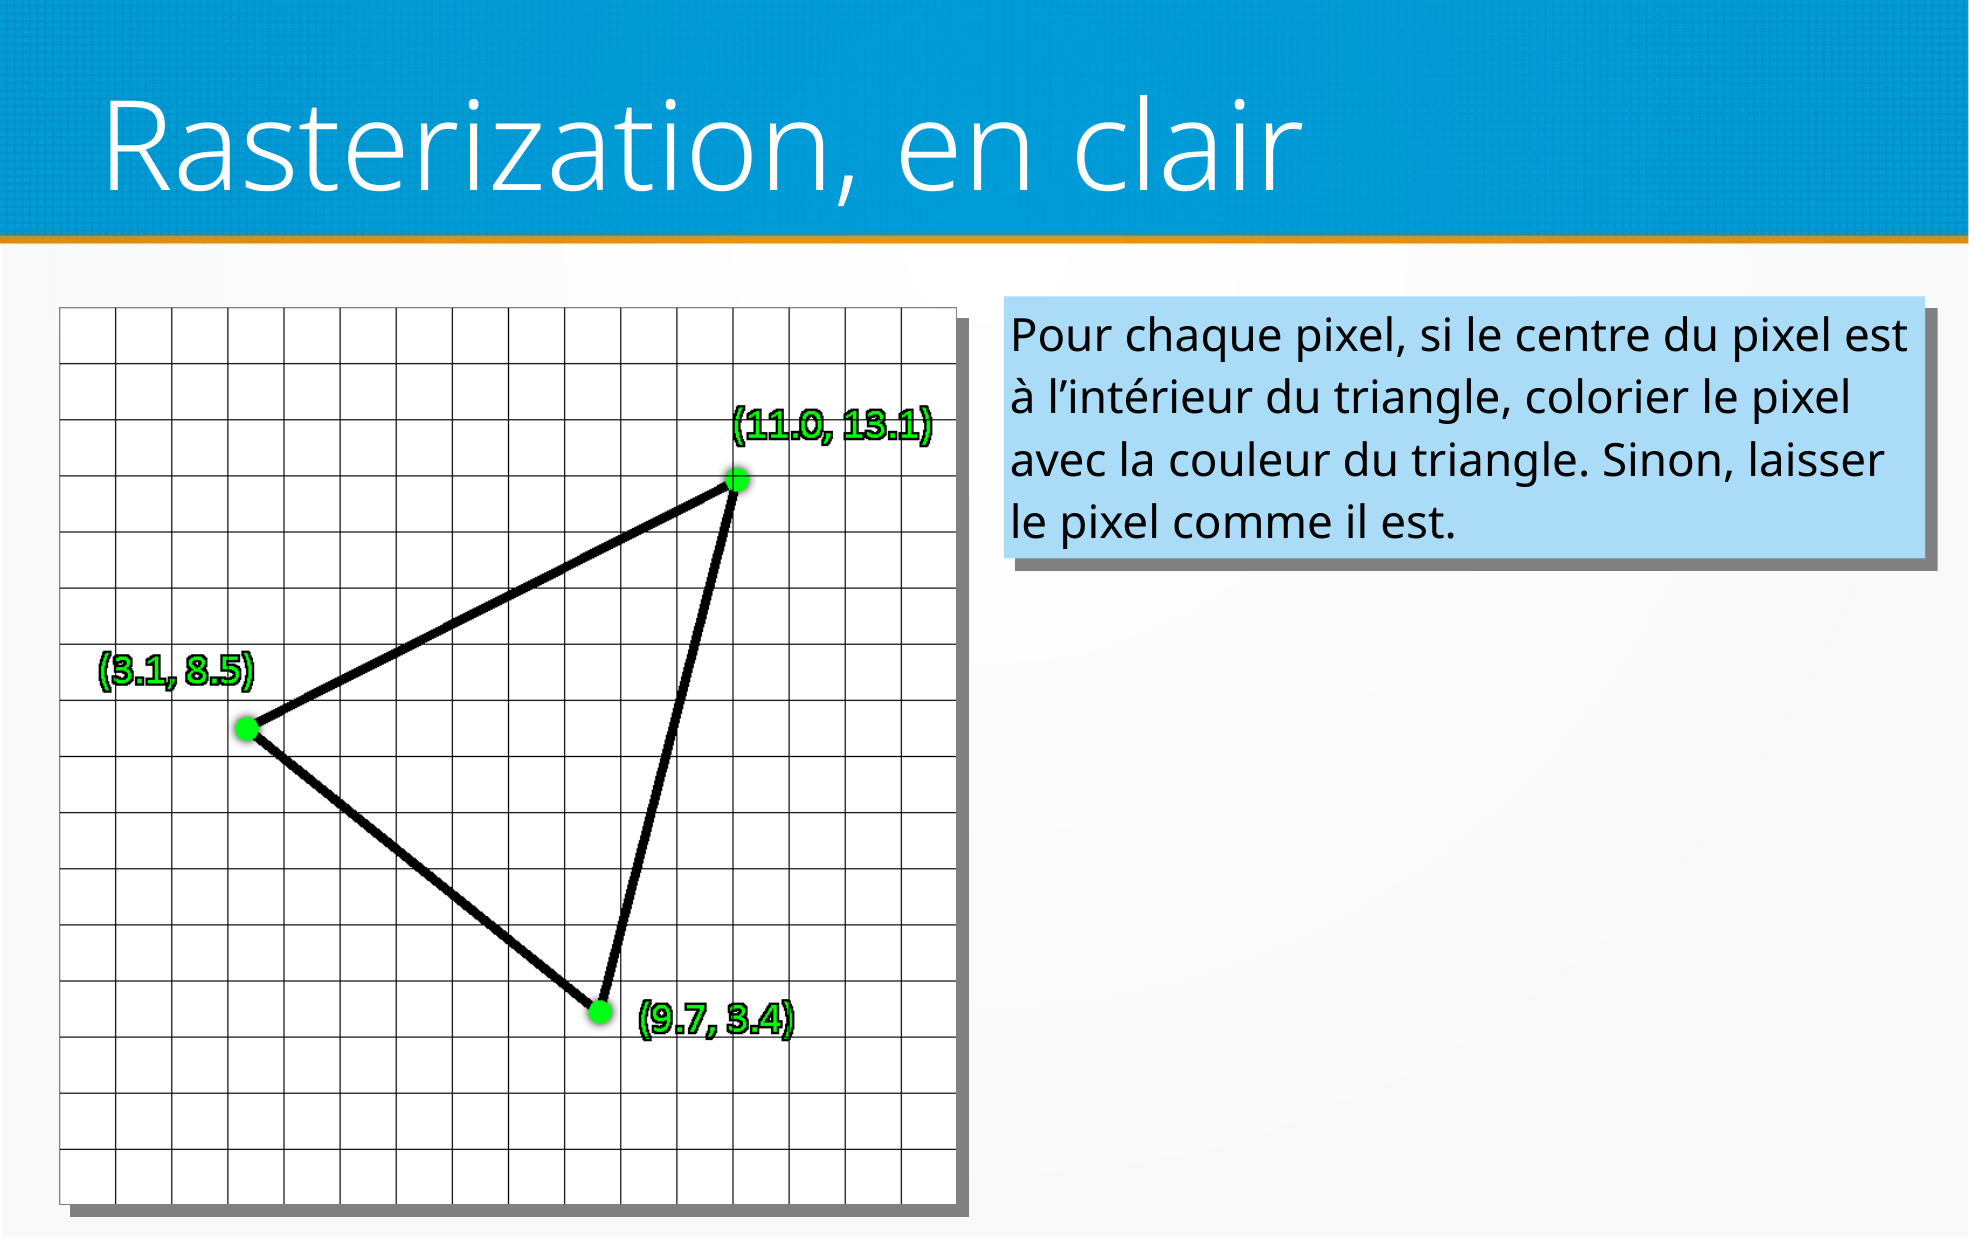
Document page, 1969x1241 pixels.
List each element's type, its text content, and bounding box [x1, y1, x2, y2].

picture [0, 233, 1969, 1241]
text_box Pour chaque pixel, si le centre du pixel est à l’intérieur du triangle, colorier le pixel avec la couleur du triangle. Sinon, laisser le pixel comme il est. [1003, 307, 1926, 548]
title Rasterization, en clair [98, 19, 1870, 227]
